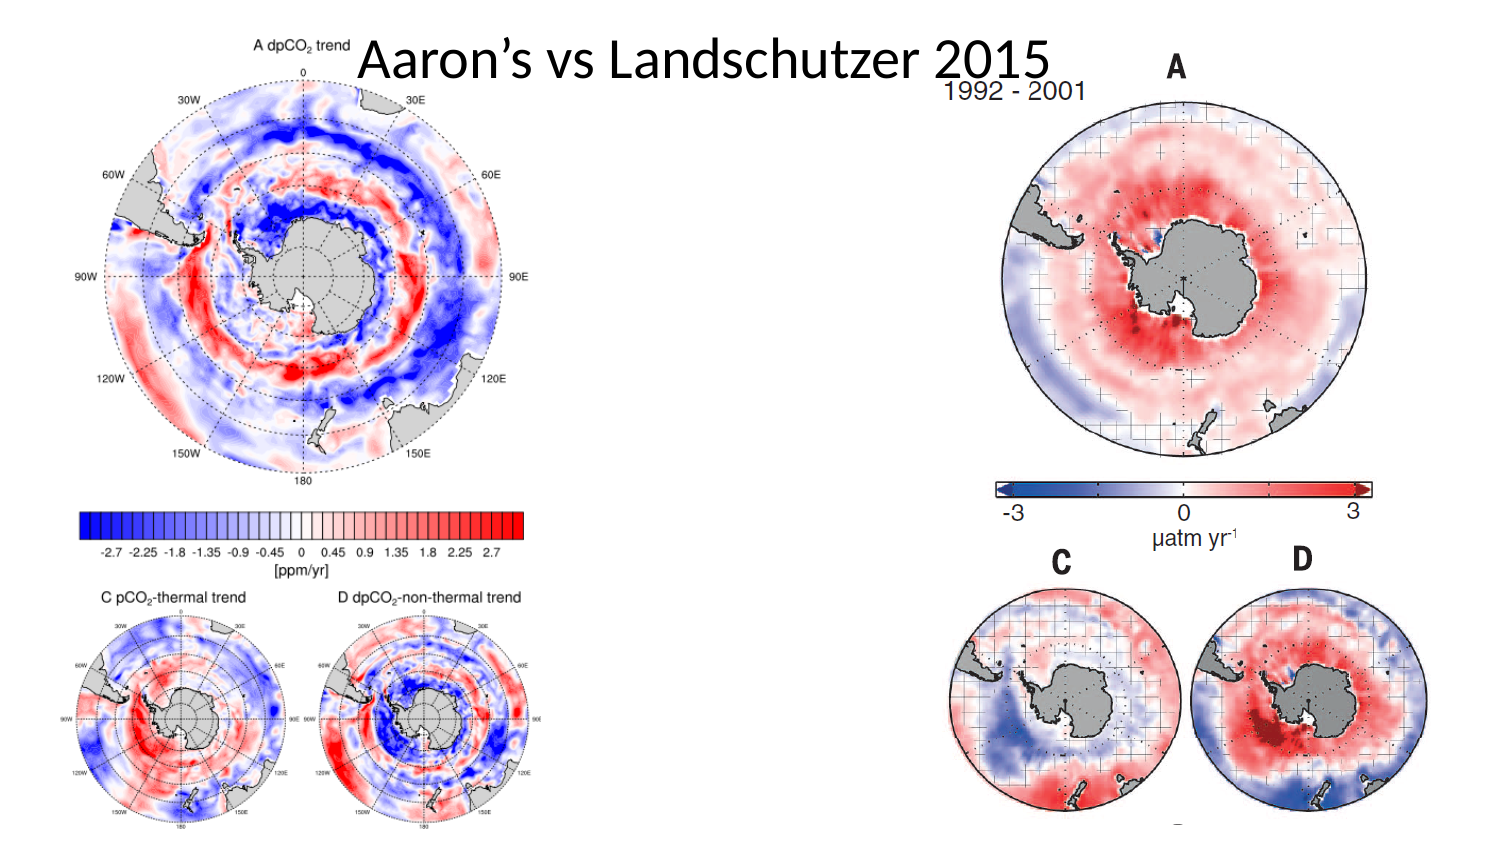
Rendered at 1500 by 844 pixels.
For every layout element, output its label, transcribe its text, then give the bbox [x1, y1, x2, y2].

title Aaron’s vs Landschutzer 2015 [315, 0, 1096, 126]
picture [928, 41, 1441, 826]
picture [52, 33, 541, 830]
